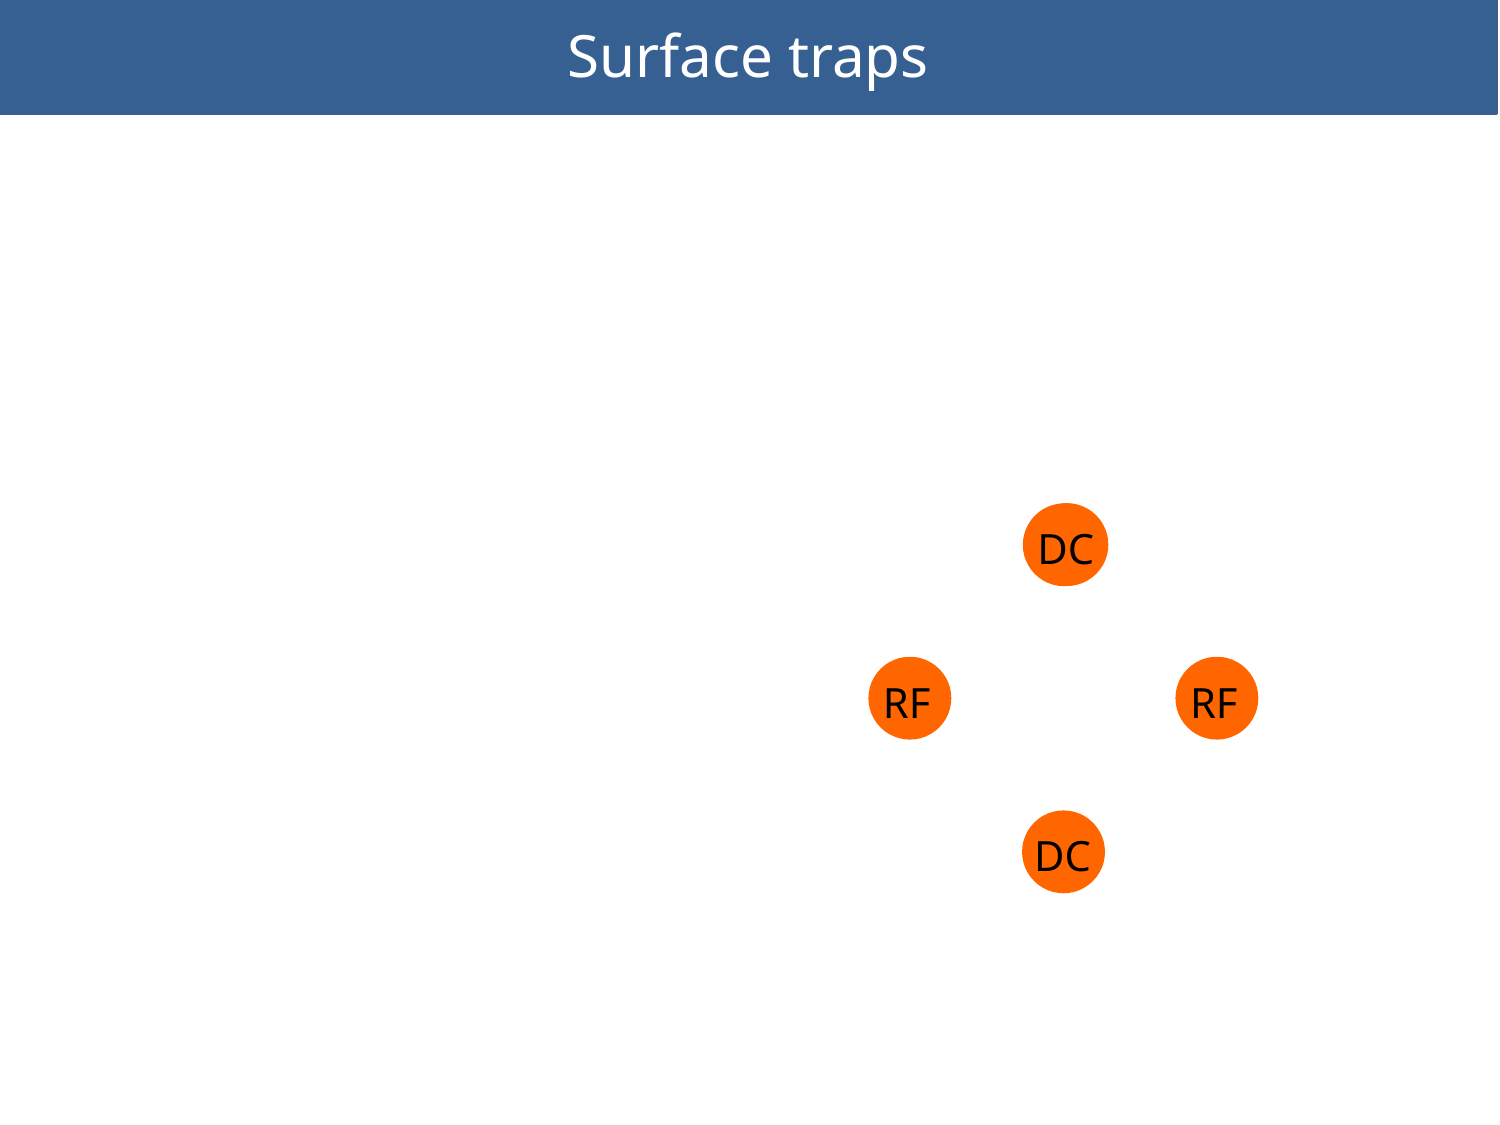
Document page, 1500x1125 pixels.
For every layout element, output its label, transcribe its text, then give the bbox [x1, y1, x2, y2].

text_box DC [1022, 515, 1260, 581]
text_box [1034, 810, 1093, 822]
text_box RF [1175, 668, 1403, 735]
text_box [1044, 581, 1087, 587]
title Surface traps [0, 0, 1497, 122]
text_box DC [1019, 822, 1257, 888]
text_box [1188, 656, 1246, 668]
text_box [1035, 503, 1096, 515]
text_box [881, 656, 939, 668]
text_box [891, 735, 929, 740]
text_box [1043, 888, 1084, 894]
text_box [1198, 735, 1236, 740]
text_box RF [868, 668, 1096, 735]
